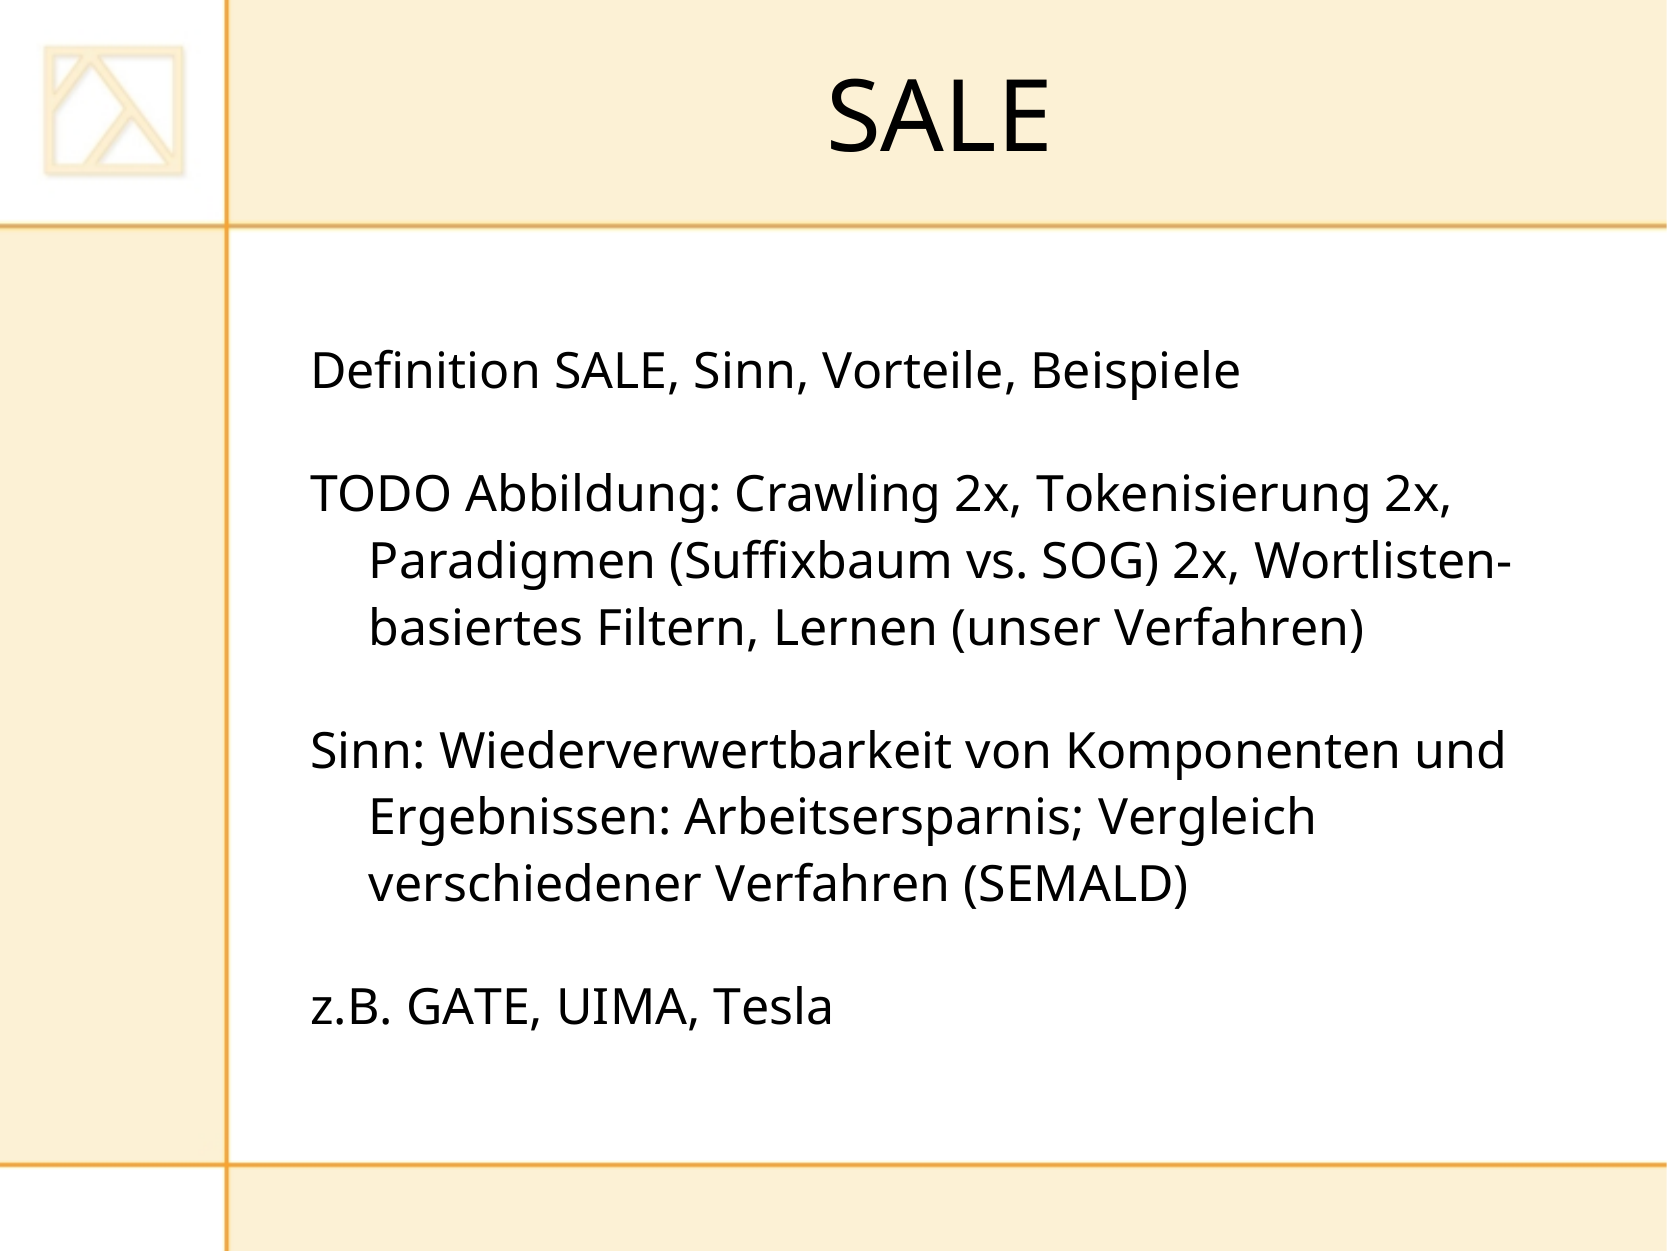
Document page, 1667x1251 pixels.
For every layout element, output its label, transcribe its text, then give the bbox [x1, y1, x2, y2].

list Definition SALE, Sinn, Vorteile, Beispiele TODO Abbildung: Crawling 2x, Tokenisierung 2x, Paradigmen (Suffixbaum vs. SOG) 2x, Wortlisten-basiertes Filtern, Lernen (unser Verfahren) Sinn: Wiederverwertbarkeit von Komponenten und Ergebnissen: Arbeitsersparnis; Vergleich verschiedener Verfahren (SEMALD) z.B. GATE, UIMA, Tesla [268, 185, 1611, 1188]
picture [0, 0, 1667, 1251]
title SALE [268, 0, 1611, 185]
